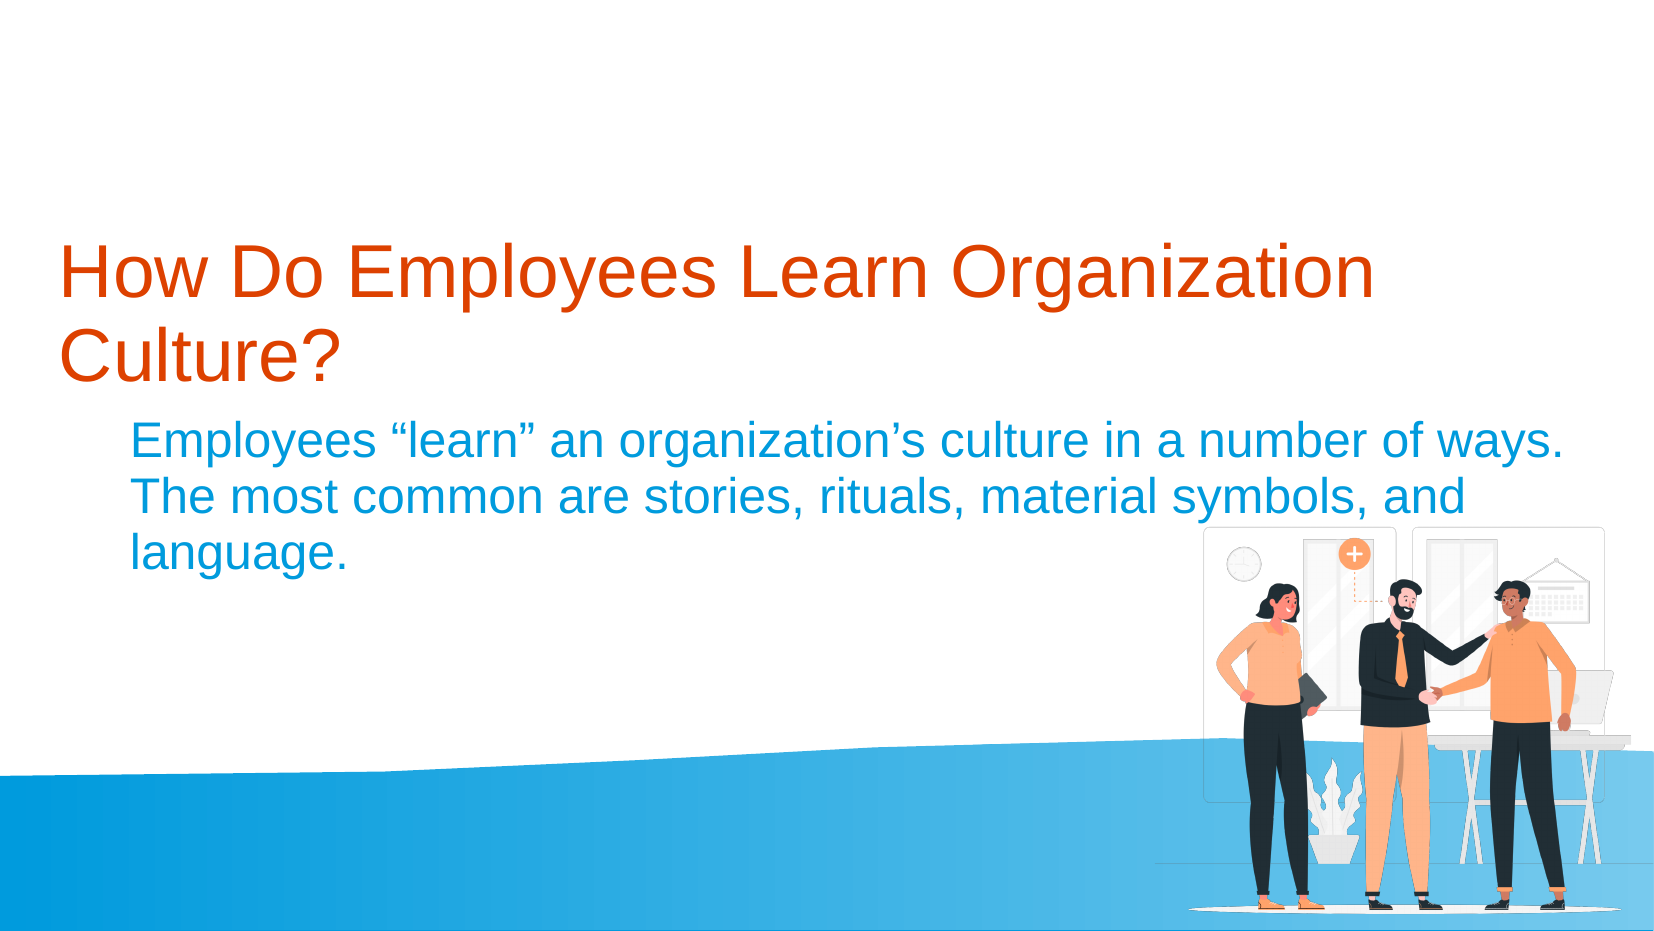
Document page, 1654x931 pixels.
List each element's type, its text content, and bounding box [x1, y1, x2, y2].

list Employees “learn” an organization’s culture in a number of ways. The most common are stories, rituals, material symbols, and language. [59, 412, 1595, 679]
title How Do Employees Learn Organization Culture? [0, 225, 1477, 403]
picture [1154, 524, 1654, 920]
